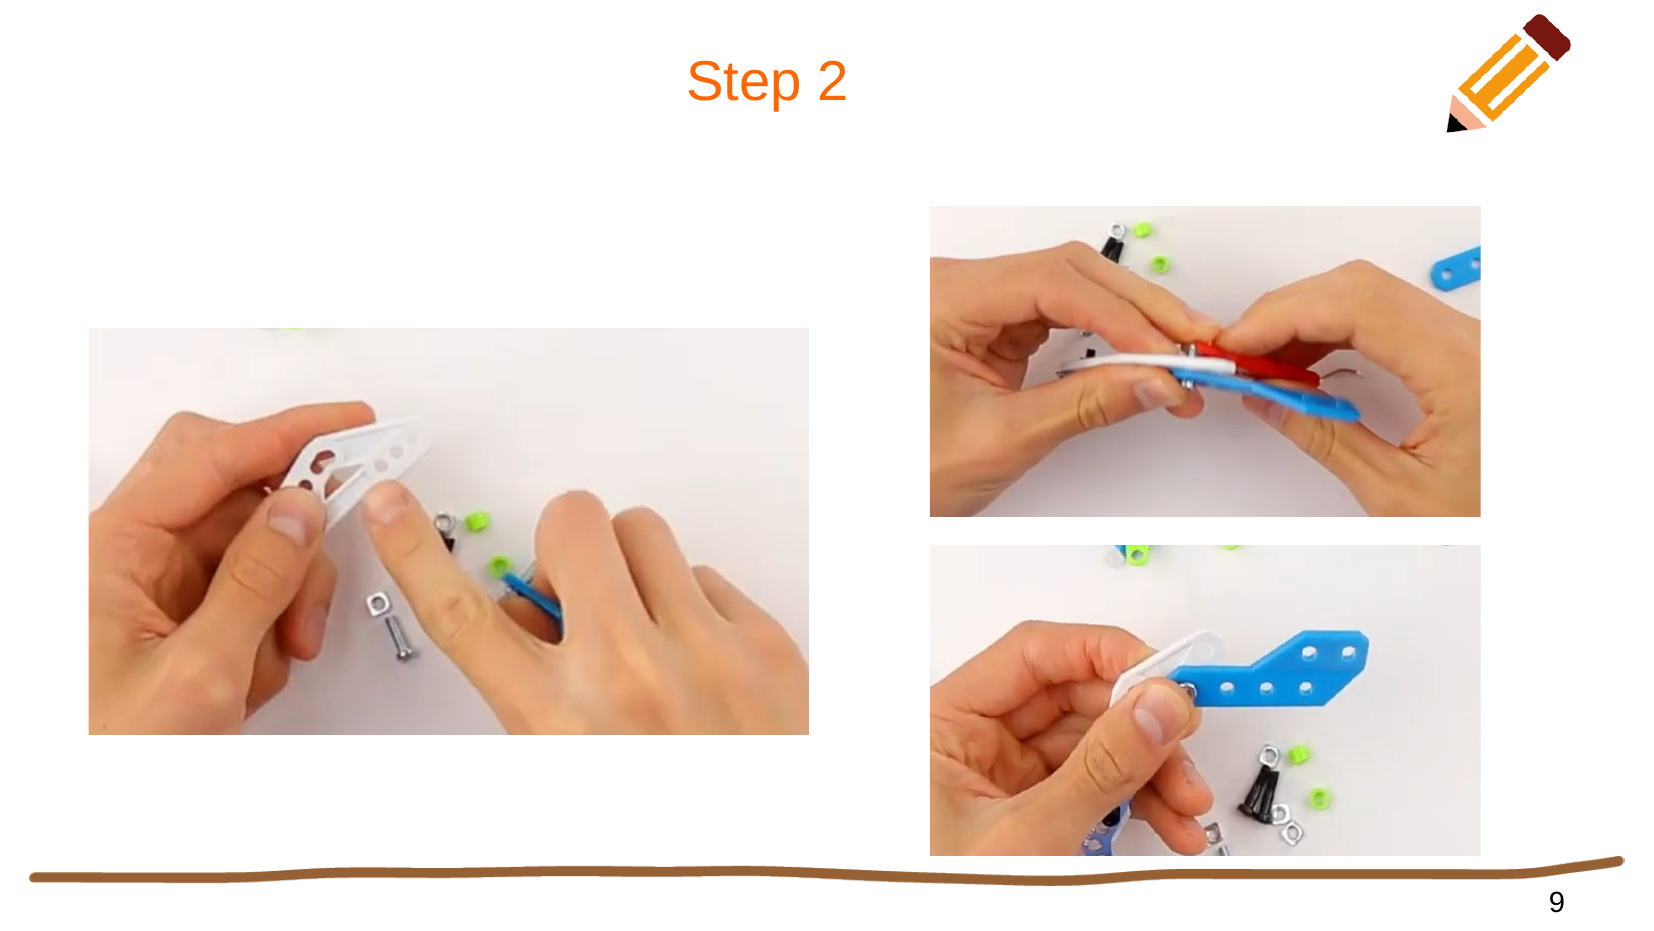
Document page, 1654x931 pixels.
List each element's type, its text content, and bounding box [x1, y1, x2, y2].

title Step 2 [88, 29, 1447, 133]
picture [1446, 14, 1571, 133]
picture [88, 328, 809, 735]
picture [29, 545, 1625, 886]
picture [929, 206, 1481, 517]
